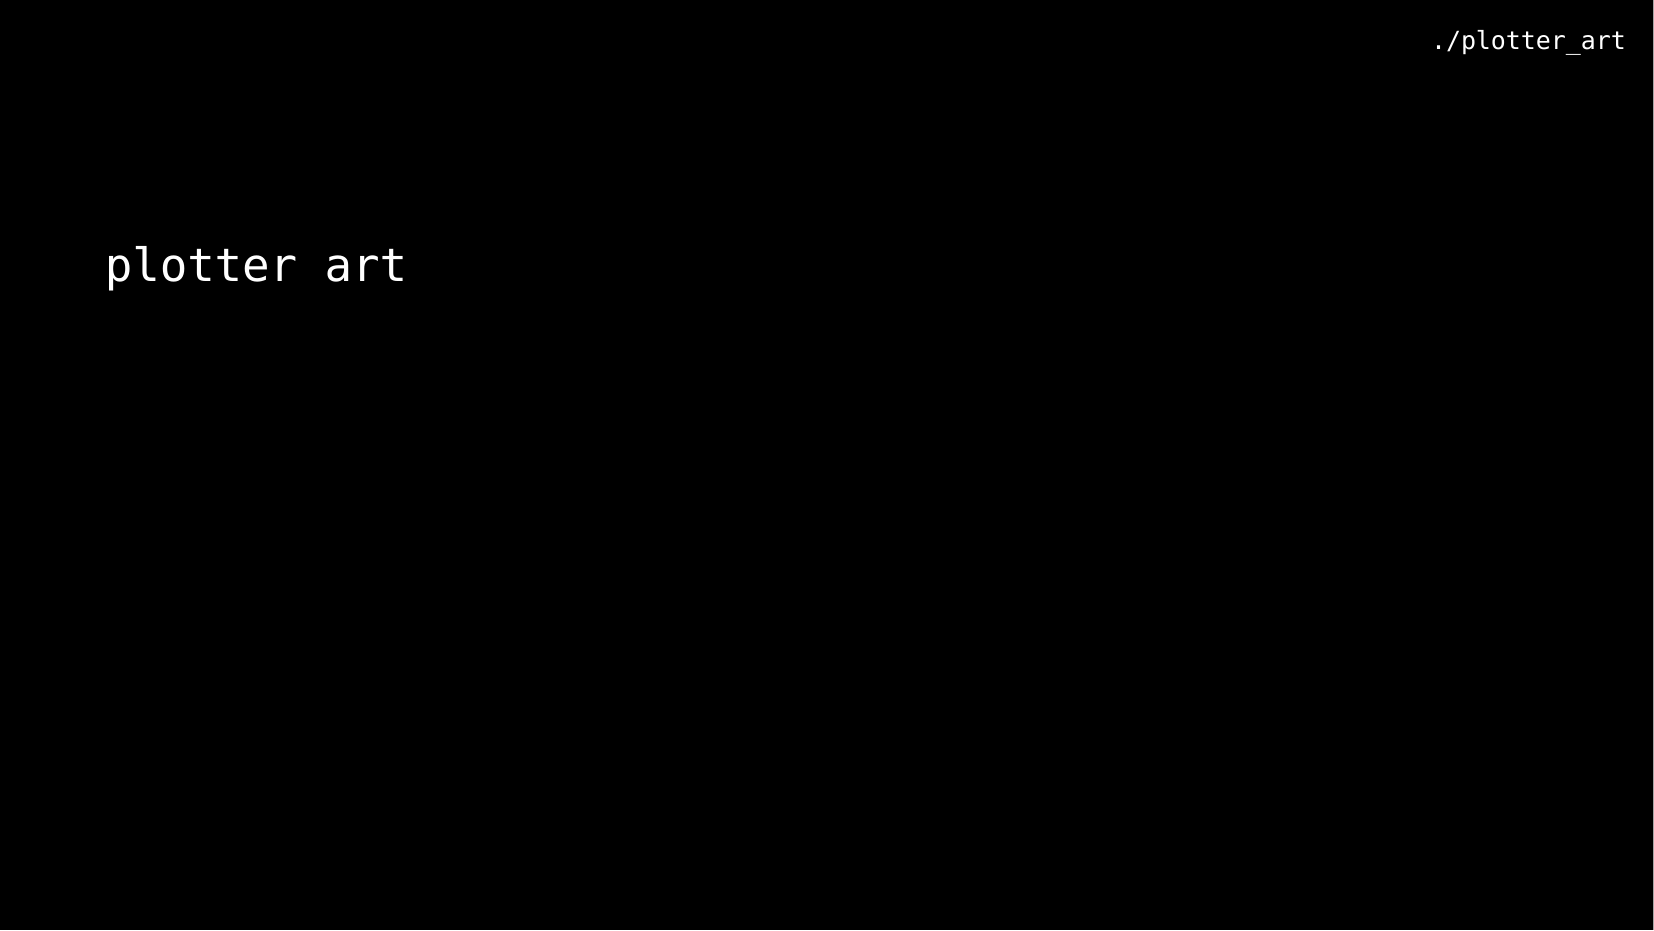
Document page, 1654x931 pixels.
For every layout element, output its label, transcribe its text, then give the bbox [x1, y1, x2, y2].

text_box plotter art [90, 231, 1576, 300]
text_box ./plotter_art [15, 18, 1641, 67]
